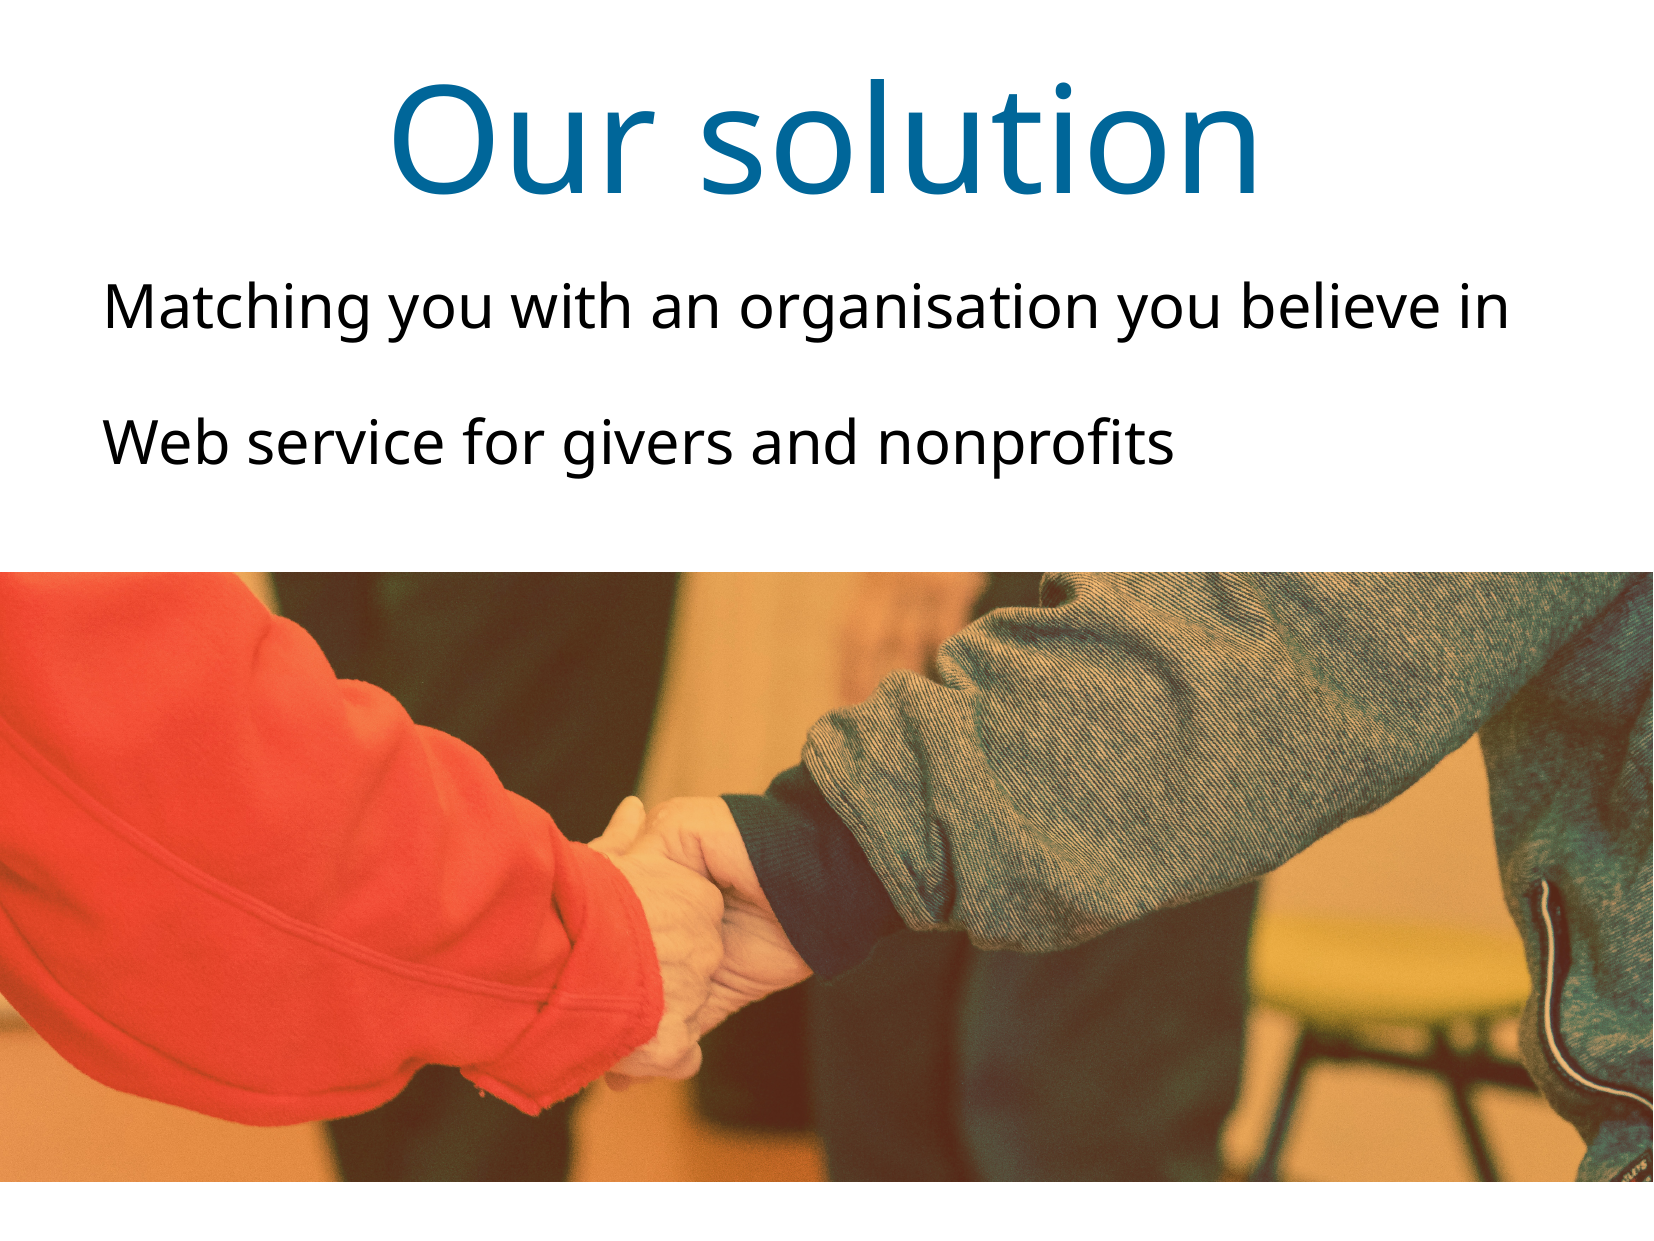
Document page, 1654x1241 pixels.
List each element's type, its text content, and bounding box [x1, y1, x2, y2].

list Matching you with an organisation you believe in Web service for givers and nonprofits [37, 262, 1526, 545]
picture [0, 572, 1653, 1182]
title Our solution [82, 31, 1571, 239]
